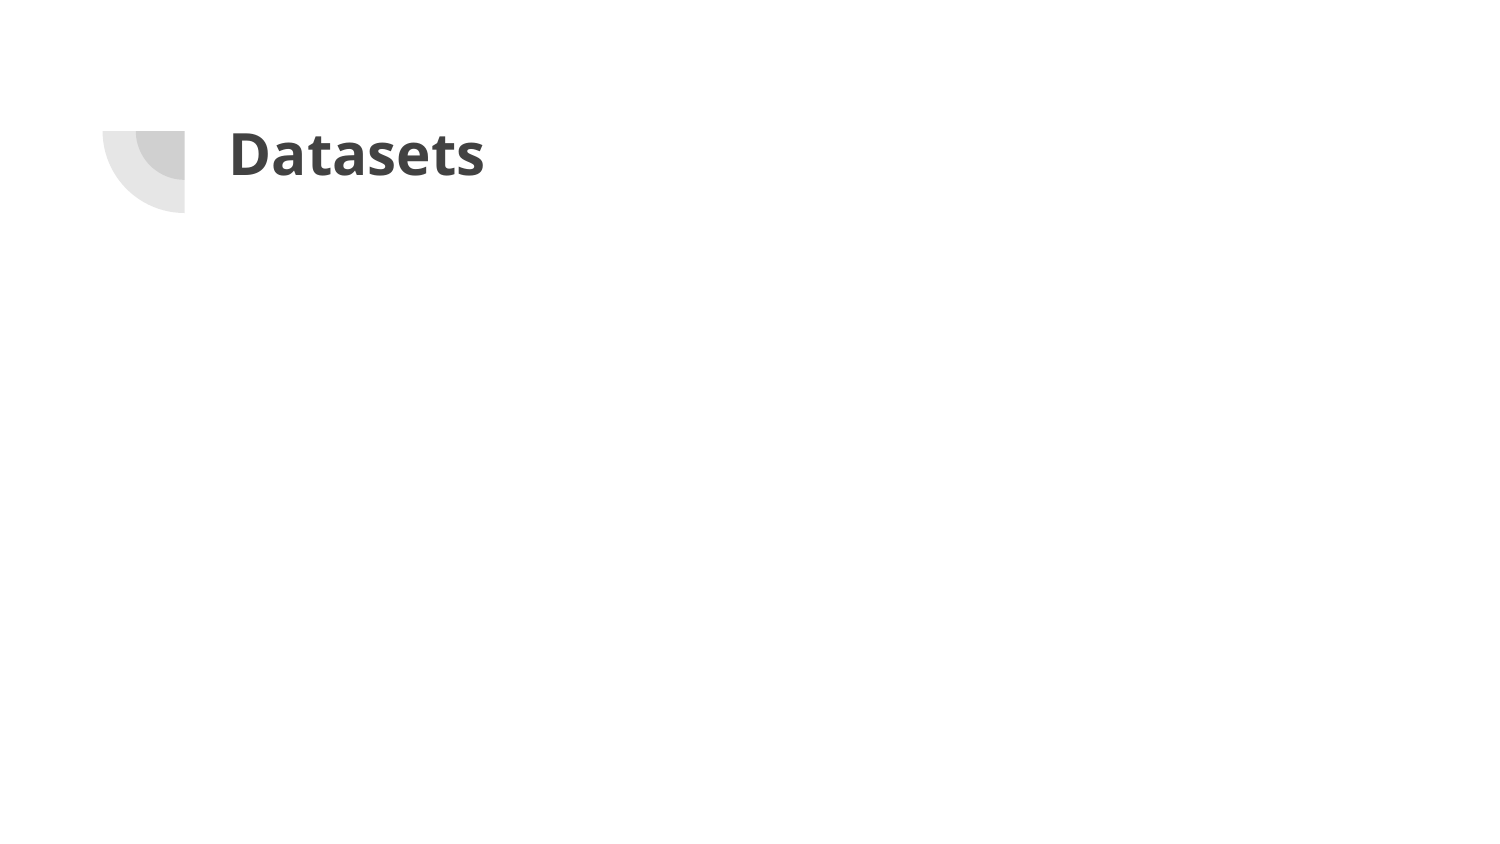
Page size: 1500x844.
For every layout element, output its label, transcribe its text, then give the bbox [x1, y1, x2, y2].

title Datasets [213, 98, 1368, 263]
